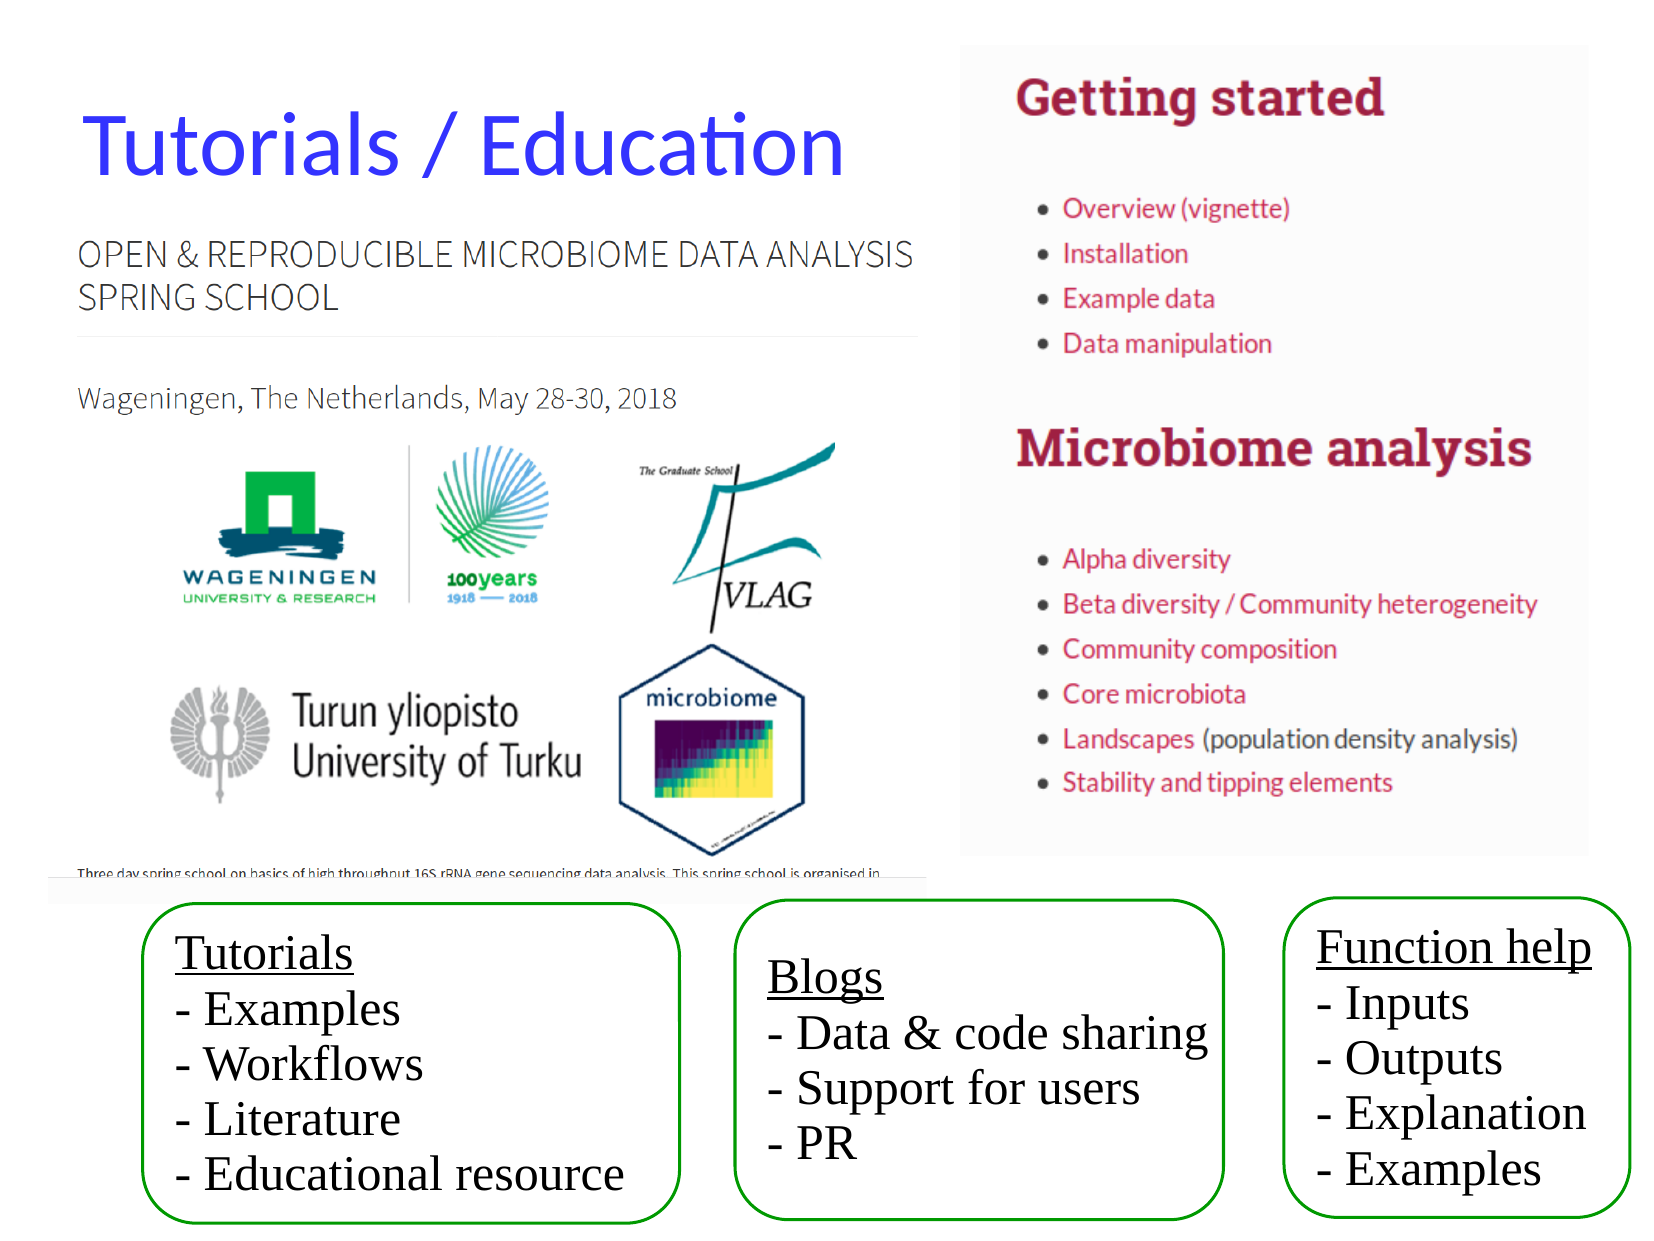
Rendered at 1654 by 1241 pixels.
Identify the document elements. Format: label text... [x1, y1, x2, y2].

text_box Tutorials - Examples - Workflows - Literature - Educational resource [142, 903, 680, 1224]
text_box <number> / 21 [1583, 1159, 1645, 1218]
text_box Function help - Inputs - Outputs - Explanation - Examples [1283, 897, 1630, 1218]
picture [960, 45, 1589, 856]
title Tutorials / Education [82, 49, 960, 257]
text_box Blogs - Data & code sharing - Support for users - PR [735, 900, 1224, 1220]
picture [48, 178, 927, 904]
